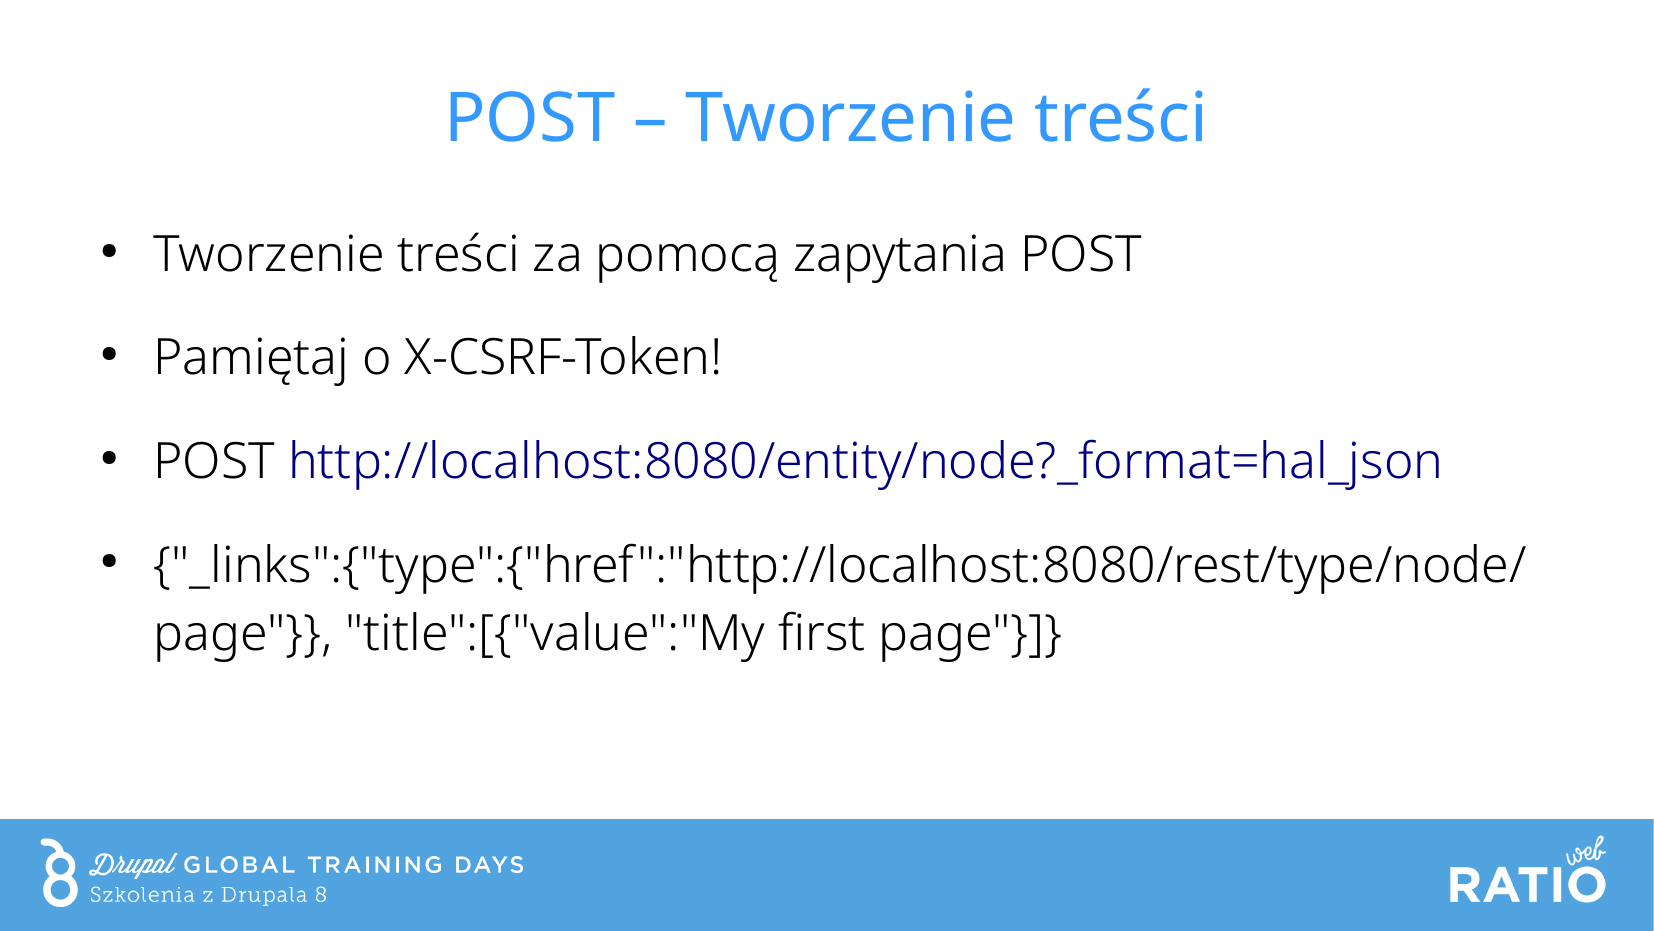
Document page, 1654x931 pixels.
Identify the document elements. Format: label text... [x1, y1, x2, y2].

title POST – Tworzenie treści [82, 37, 1571, 193]
picture [0, 0, 1654, 931]
list Tworzenie treści za pomocą zapytania POST Pamiętaj o X-CSRF-Token! POST http://localhost:8080/entity/node?_format=hal_json {"_links":{"type":{"href":"http://localhost:8080/rest/type/node/page"}}, "title":[{"value":"My first page"}]} [82, 217, 1571, 758]
